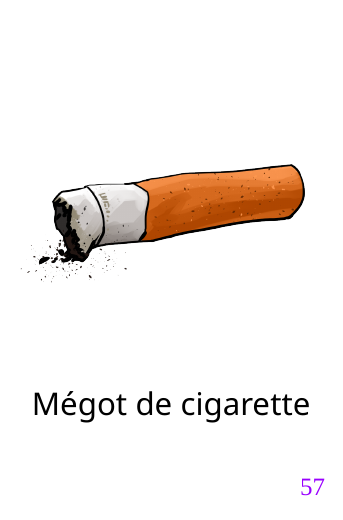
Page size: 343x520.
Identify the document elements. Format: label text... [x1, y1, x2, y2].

text_box Mégot de cigarette [0, 374, 343, 463]
picture [0, 44, 342, 387]
